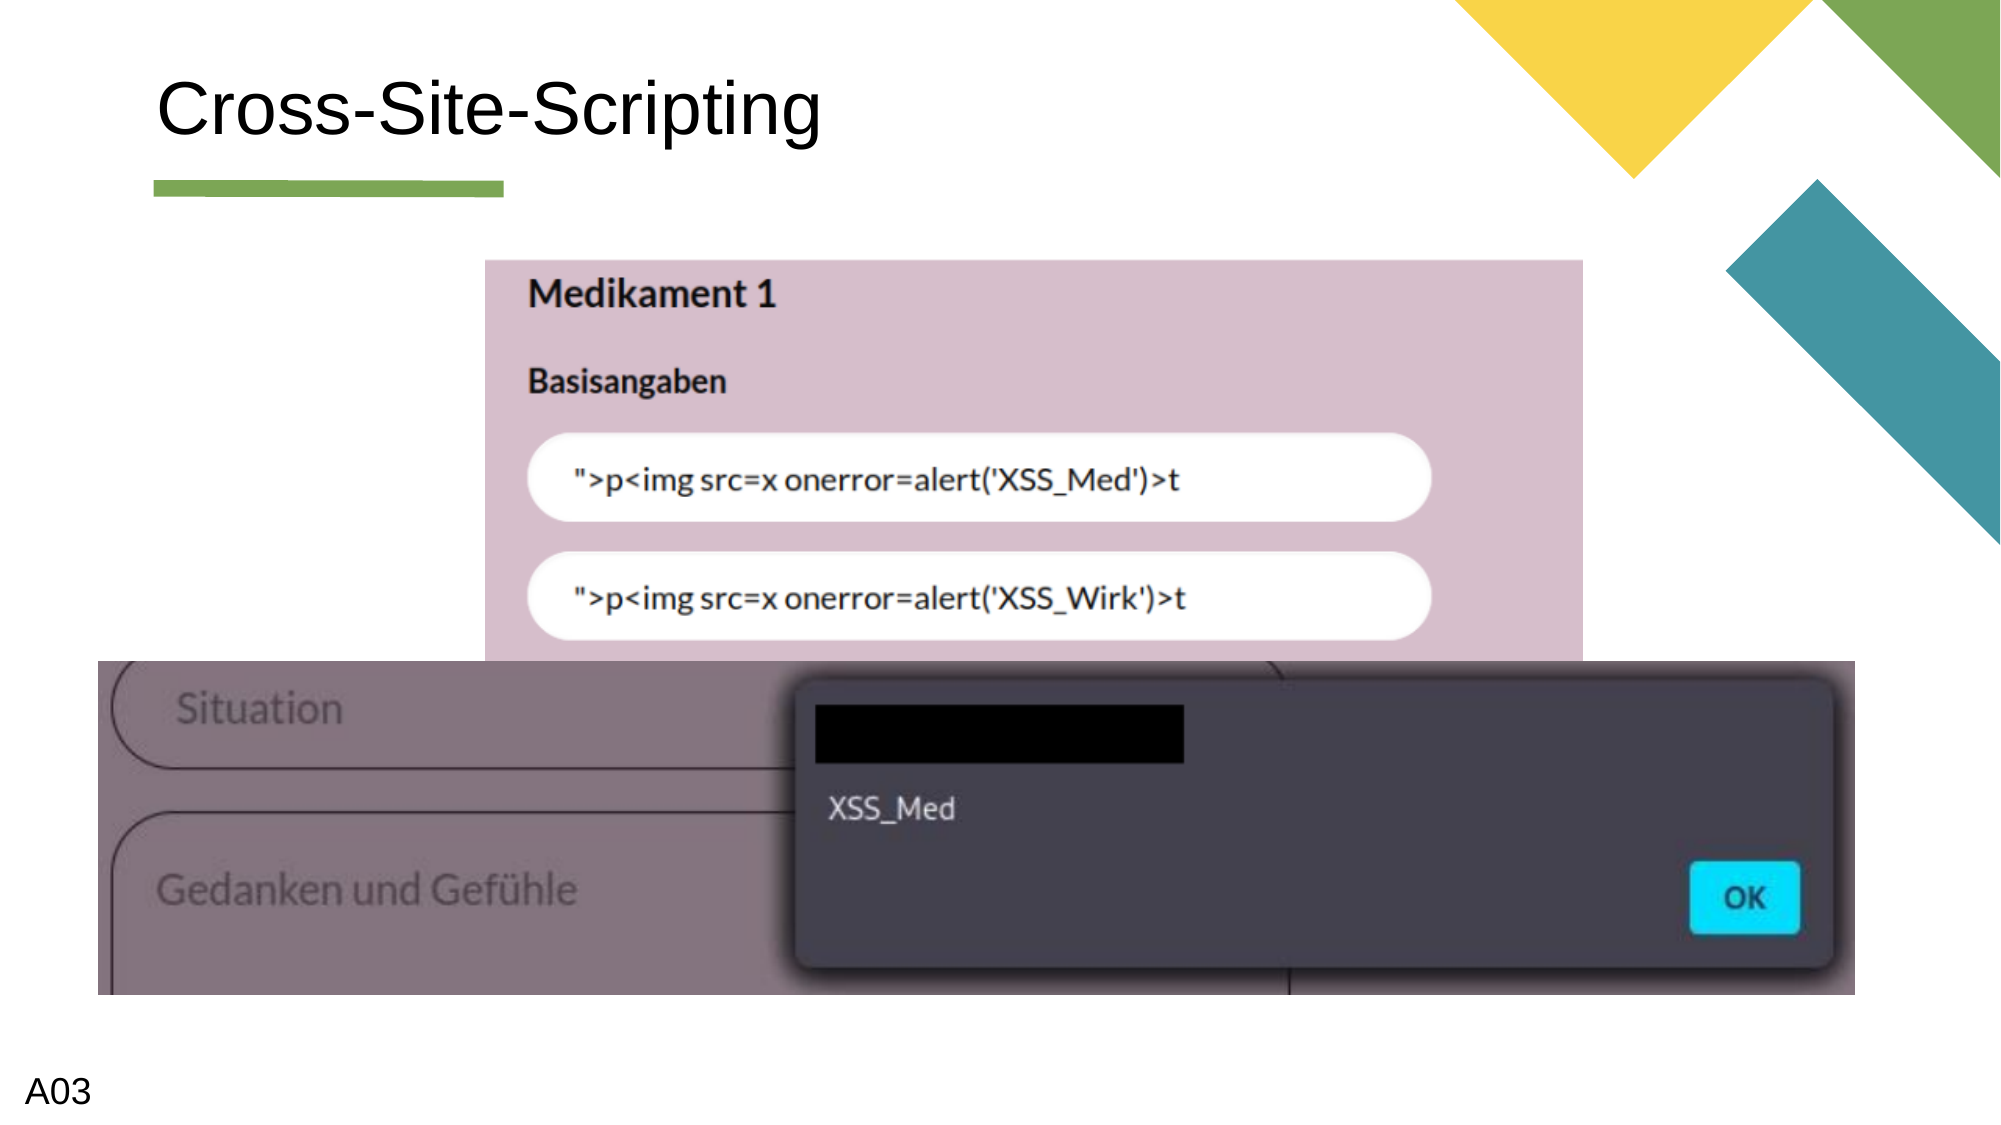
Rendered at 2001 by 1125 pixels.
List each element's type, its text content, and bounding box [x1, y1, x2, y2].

text_box Cross-Site-Scripting [141, 59, 1619, 166]
picture [98, 259, 1855, 995]
text_box A03 [10, 1062, 107, 1120]
